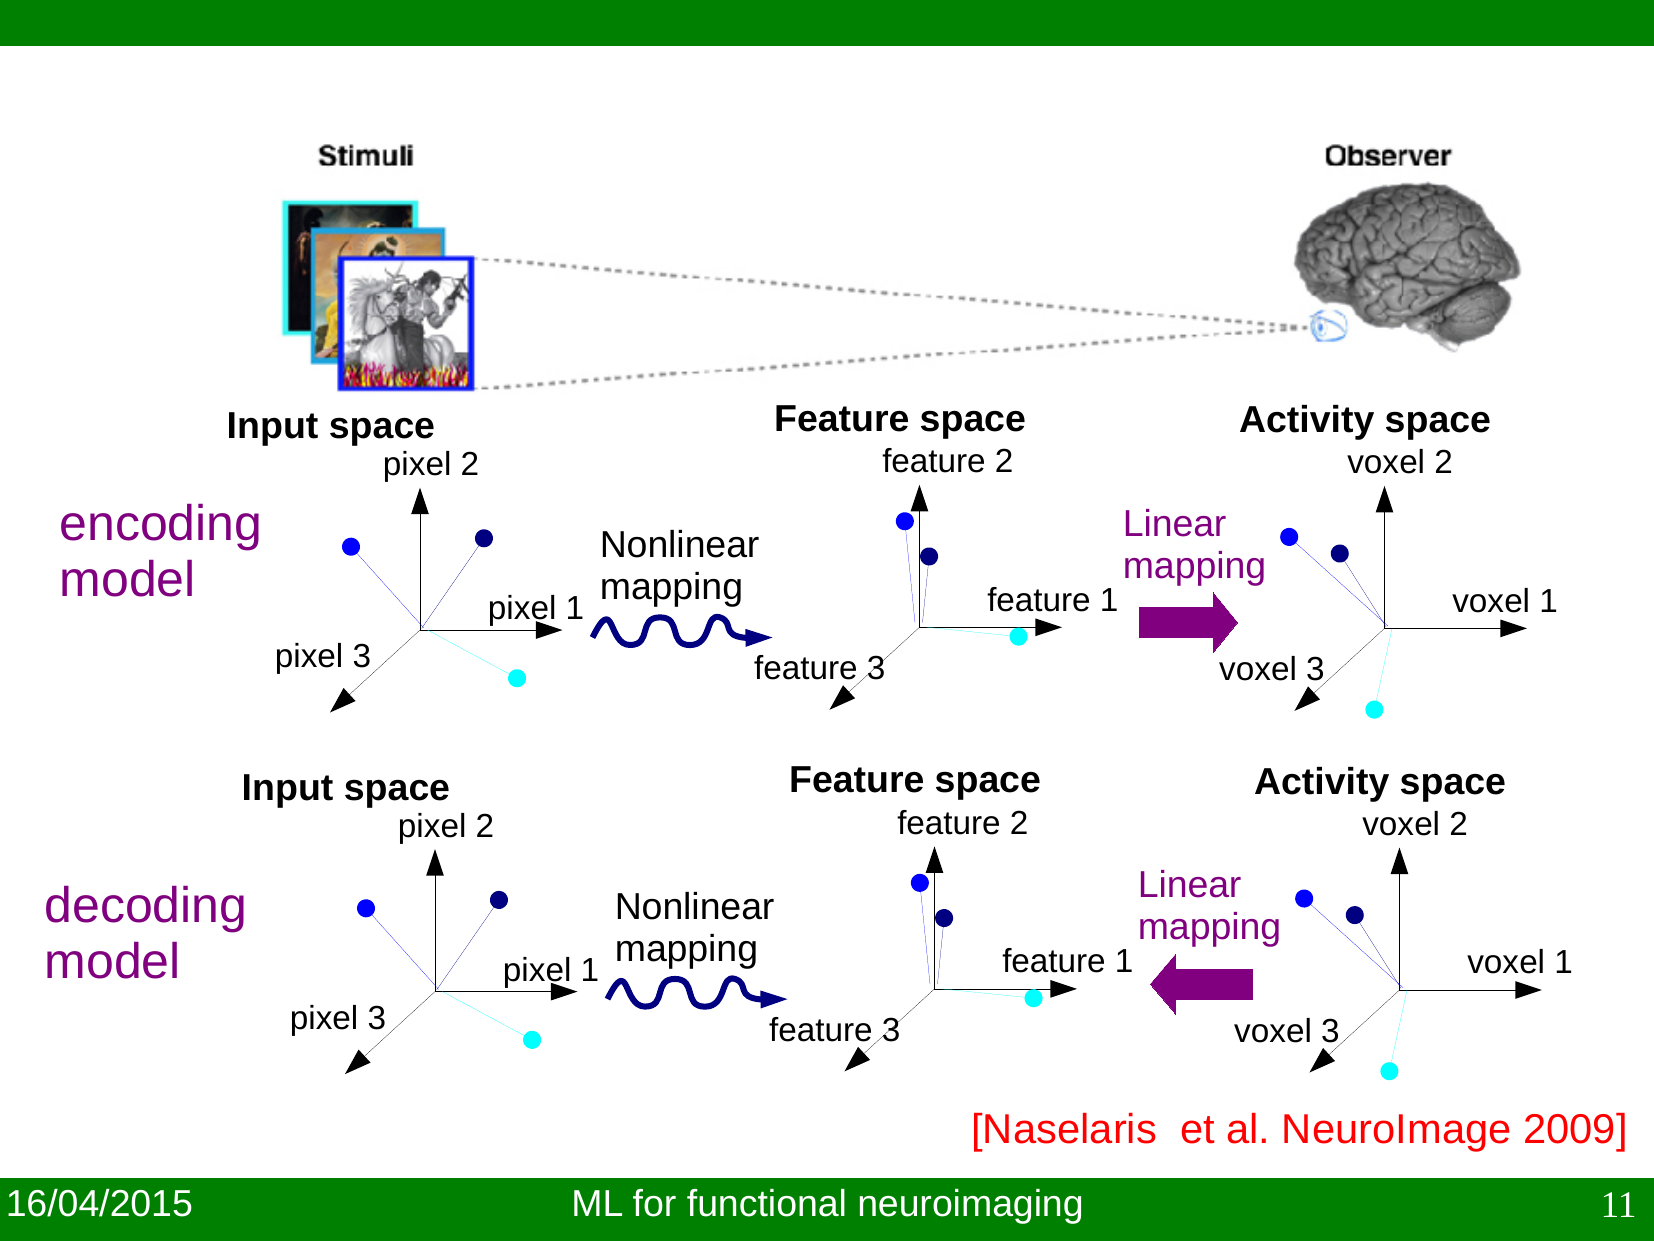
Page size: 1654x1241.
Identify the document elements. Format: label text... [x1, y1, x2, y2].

text_box Activity space [1224, 391, 1506, 448]
text_box Feature space [774, 751, 1056, 809]
text_box pixel 1 [473, 582, 603, 635]
text_box pixel 1 [488, 943, 619, 997]
text_box pixel 2 [383, 799, 510, 853]
text_box Feature space [759, 390, 1041, 447]
text_box feature 1 [972, 573, 1141, 627]
picture [271, 143, 1539, 402]
text_box voxel 3 [1219, 1005, 1388, 1058]
text_box [Naselaris et al. NeuroImage 2009] [956, 1098, 1654, 1161]
text_box [1139, 594, 1238, 653]
text_box decoding model [30, 870, 302, 998]
text_box feature 3 [739, 642, 908, 695]
text_box voxel 1 [1437, 574, 1606, 628]
text_box voxel 1 [1452, 936, 1621, 989]
text_box Nonlinear mapping [600, 877, 790, 977]
text_box Linear mapping [1108, 495, 1298, 594]
text_box Input space [211, 397, 451, 455]
text_box [1150, 956, 1253, 1015]
text_box Input space [226, 759, 466, 816]
text_box voxel 2 [1347, 798, 1483, 851]
text_box feature 3 [754, 1003, 923, 1057]
text_box feature 2 [882, 797, 1044, 850]
text_box Nonlinear mapping [585, 516, 775, 616]
text_box voxel 2 [1332, 436, 1468, 489]
text_box pixel 2 [368, 438, 495, 491]
text_box pixel 3 [260, 630, 391, 683]
text_box feature 1 [987, 935, 1156, 988]
text_box feature 2 [867, 435, 1029, 488]
text_box pixel 3 [275, 991, 406, 1045]
text_box Activity space [1239, 752, 1521, 810]
text_box Linear mapping [1123, 856, 1313, 956]
text_box encoding model [45, 487, 317, 616]
text_box voxel 3 [1204, 643, 1373, 696]
